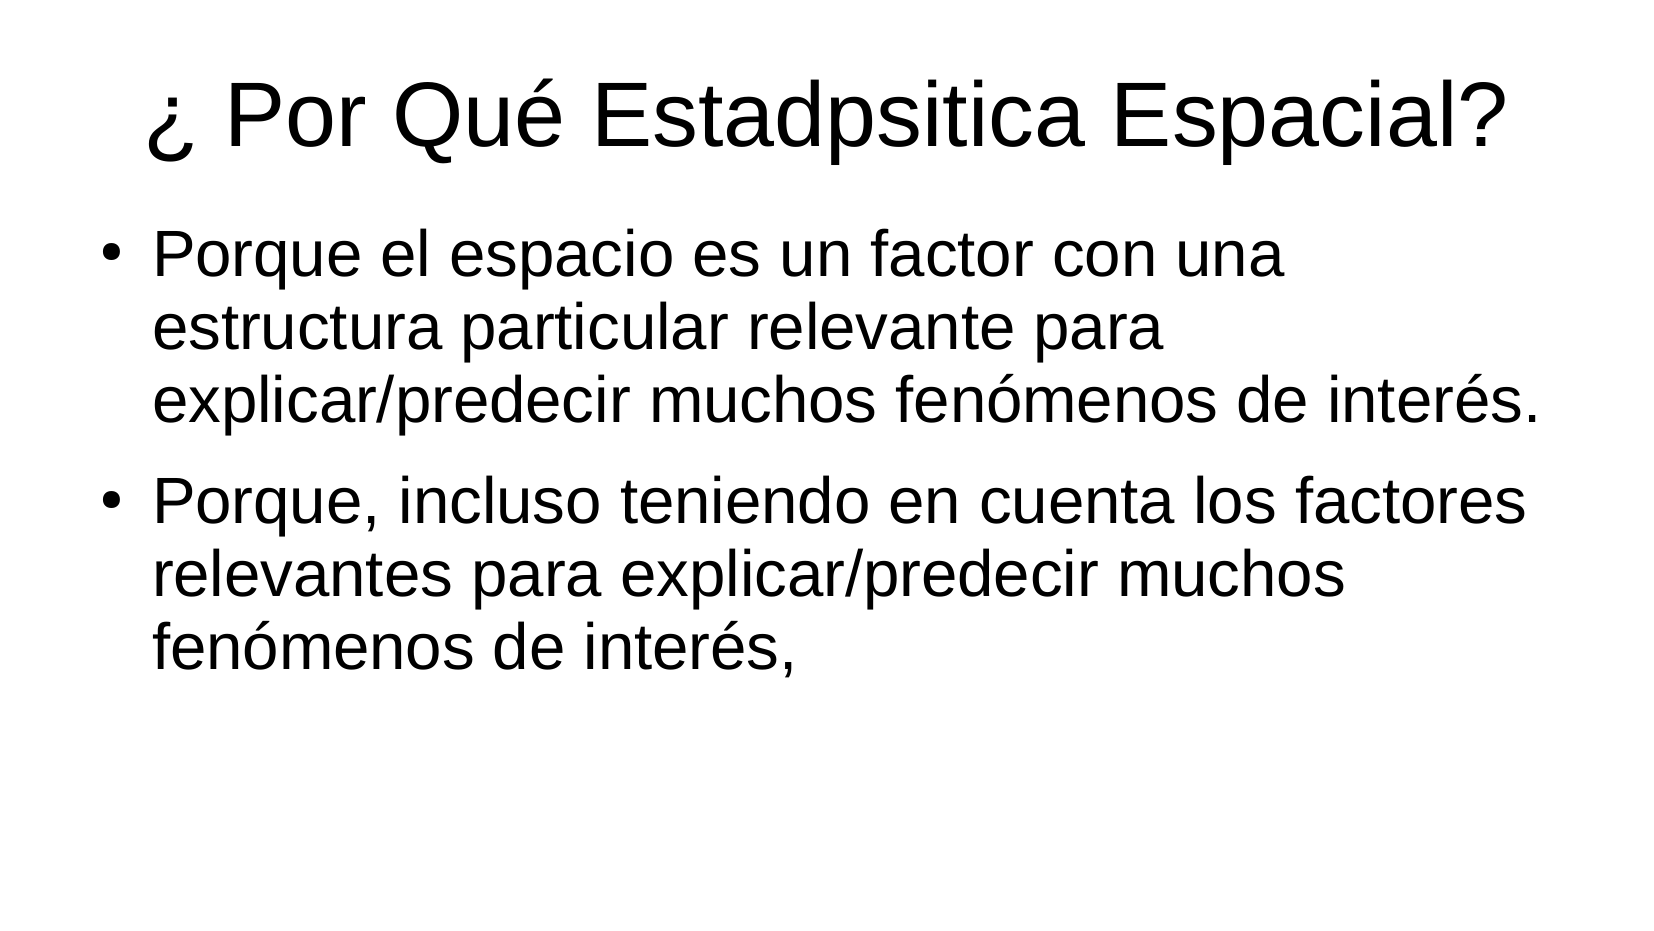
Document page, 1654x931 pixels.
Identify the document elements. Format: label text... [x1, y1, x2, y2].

title ¿ Por Qué Estadpsitica Espacial? [82, 37, 1571, 193]
list Porque el espacio es un factor con una estructura particular relevante para explicar/predecir muchos fenómenos de interés. Porque, incluso teniendo en cuenta los factores relevantes para explicar/predecir muchos fenómenos de interés, [82, 217, 1571, 758]
